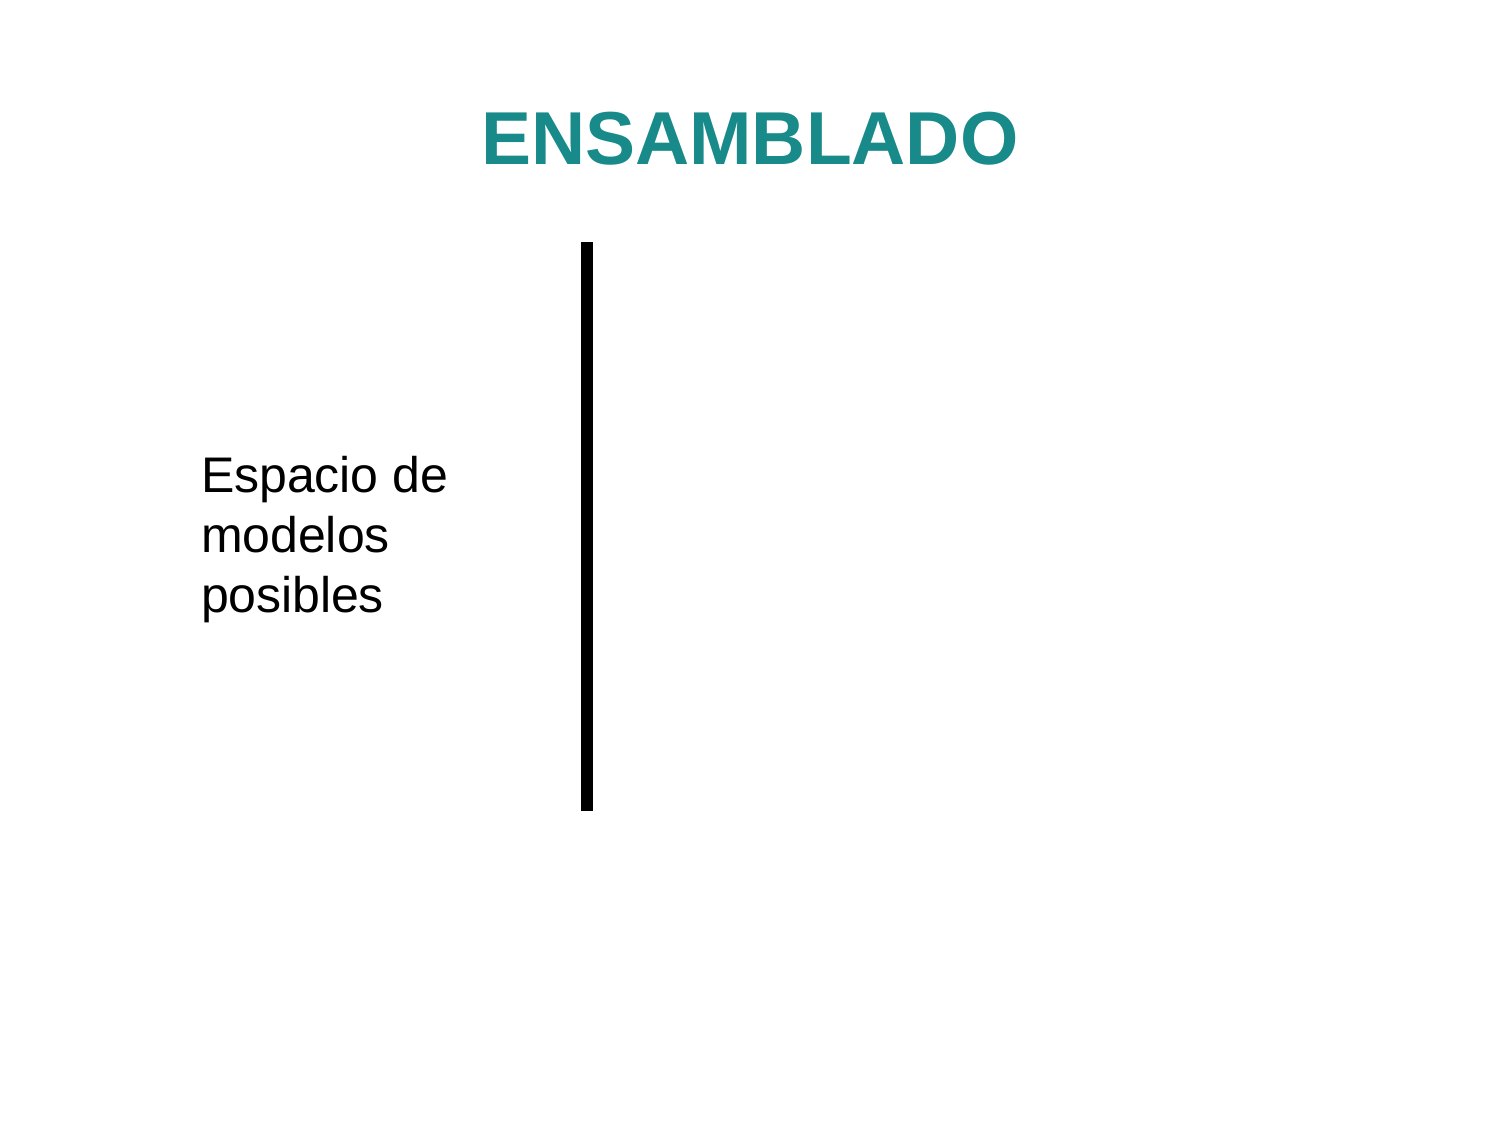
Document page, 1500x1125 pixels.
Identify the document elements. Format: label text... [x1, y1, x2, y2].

title ENSAMBLADO [112, 68, 1388, 209]
text_box Espacio de modelos posibles [186, 434, 517, 630]
